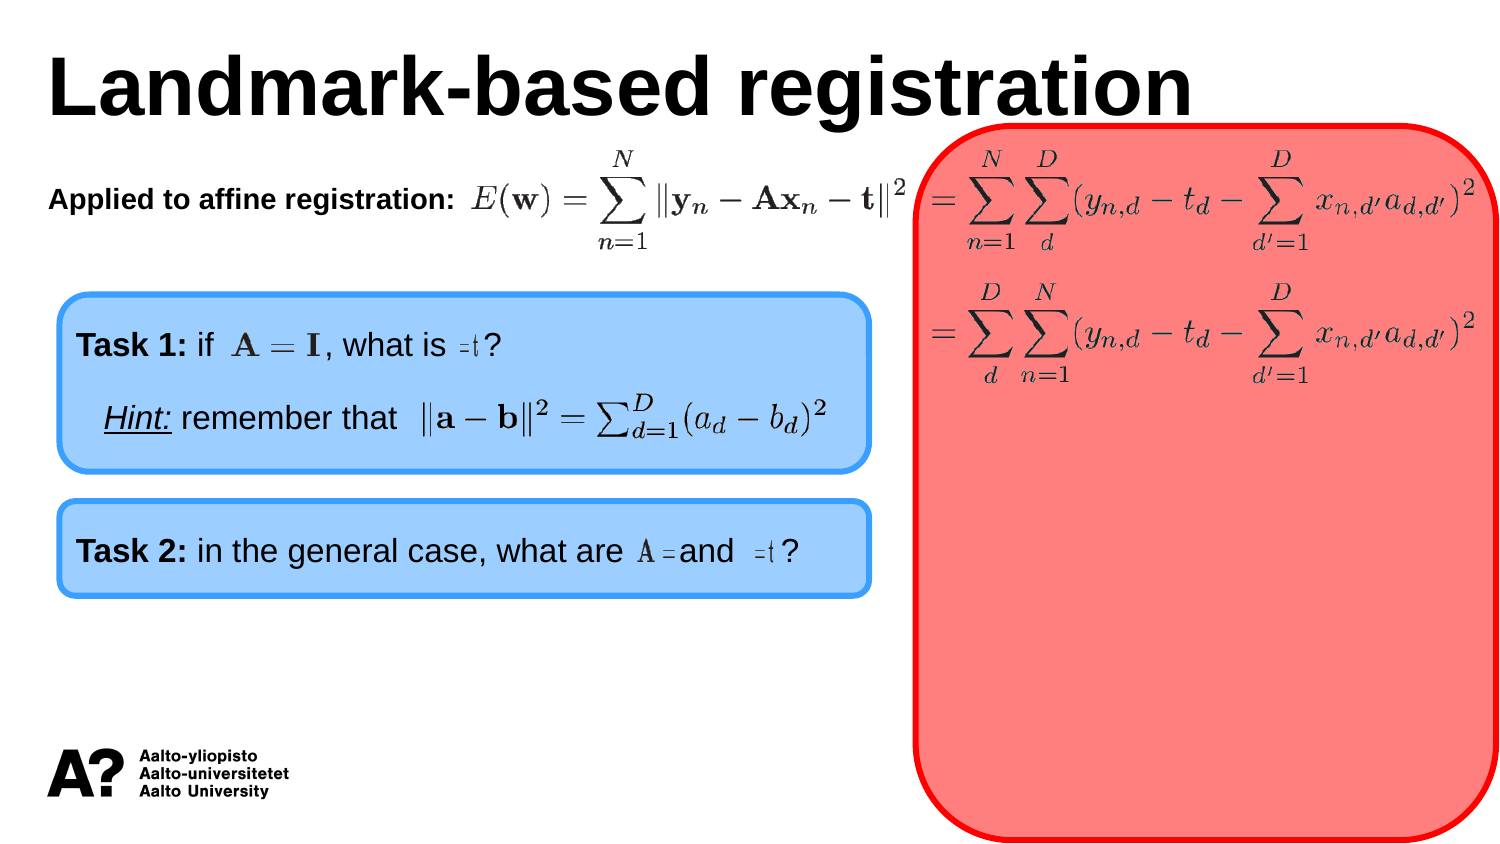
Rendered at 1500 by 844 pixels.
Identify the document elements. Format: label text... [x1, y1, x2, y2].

picture [932, 265, 1474, 394]
text_box [59, 294, 870, 472]
text_box [915, 161, 1497, 841]
text_box Task 2: in the general case, what are and ? [774, 532, 843, 570]
picture [459, 304, 478, 364]
list Applied to affine registration: [48, 180, 1375, 284]
picture [754, 511, 774, 570]
picture [0, 702, 337, 844]
picture [231, 305, 320, 364]
text_box Task 1: if , what is ? Hint: remember that [66, 325, 843, 438]
picture [471, 132, 905, 259]
picture [413, 382, 834, 473]
text_box Task 2: in the general case, what are and ? [675, 532, 754, 570]
list Landmark-based registration [47, 32, 1442, 197]
picture [932, 132, 1474, 261]
text_box [59, 501, 870, 596]
text_box Task 2: in the general case, what are and ? [66, 532, 637, 570]
picture [637, 511, 675, 570]
